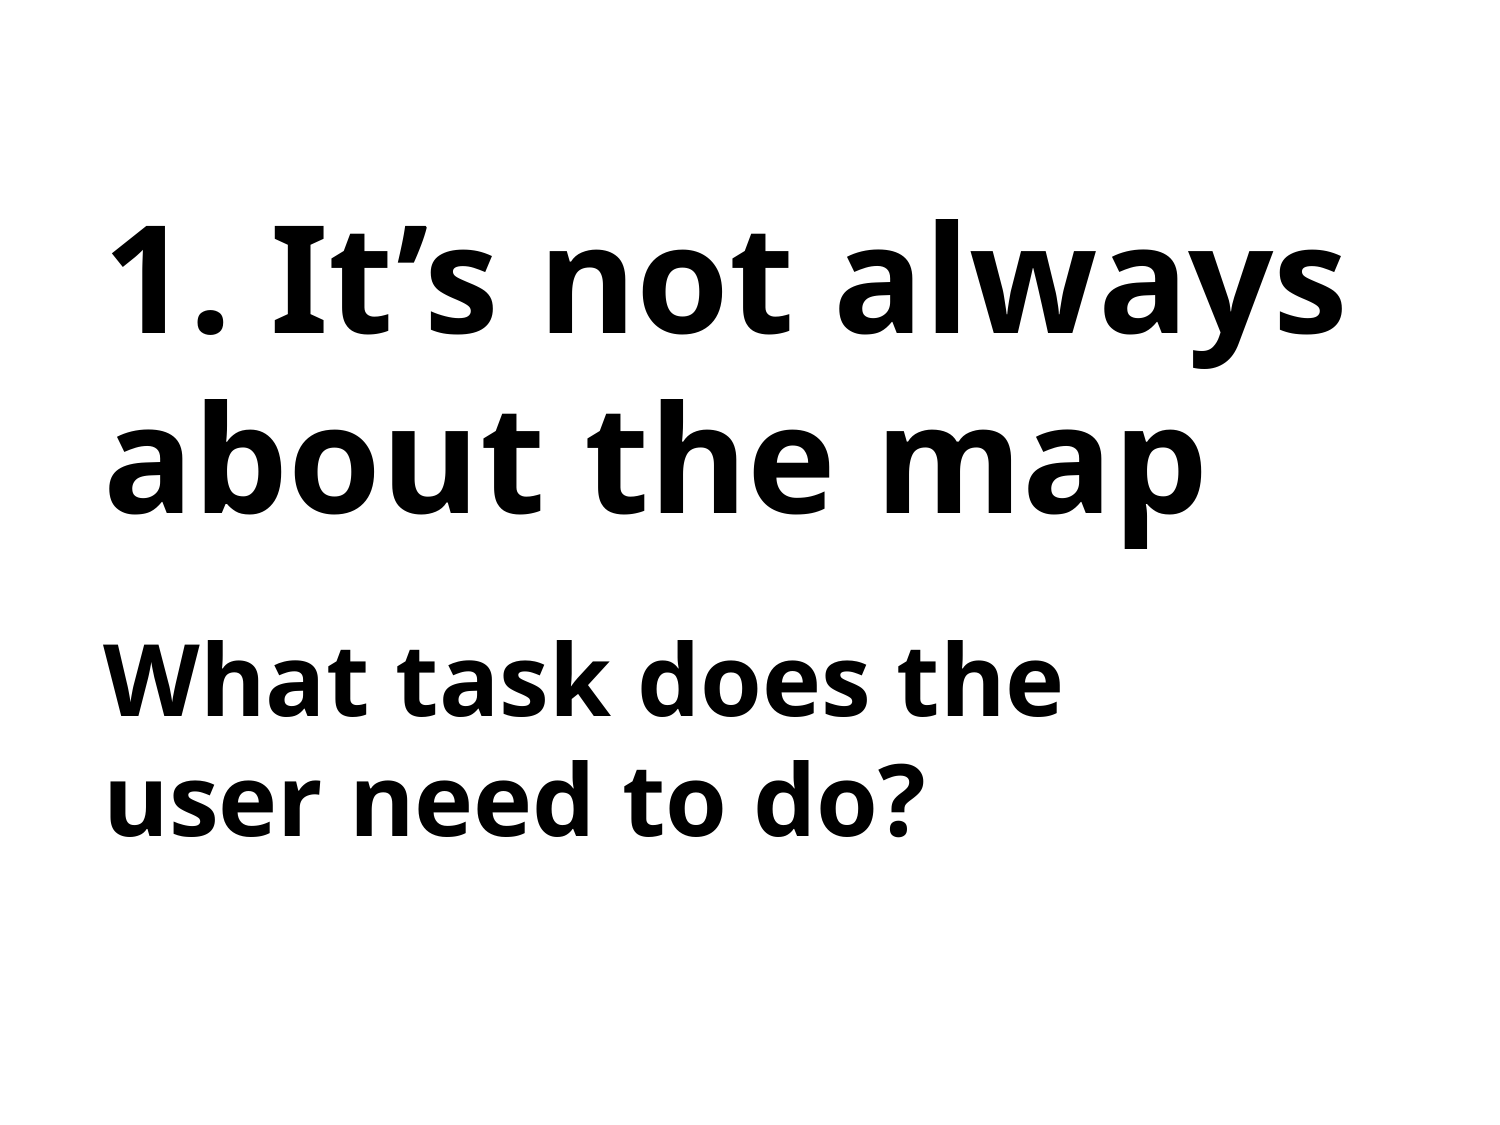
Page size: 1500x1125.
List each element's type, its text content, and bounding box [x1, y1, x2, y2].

text_box What task does the user need to do? [88, 601, 1500, 872]
text_box 1. It’s not always about the map [88, 168, 1500, 559]
